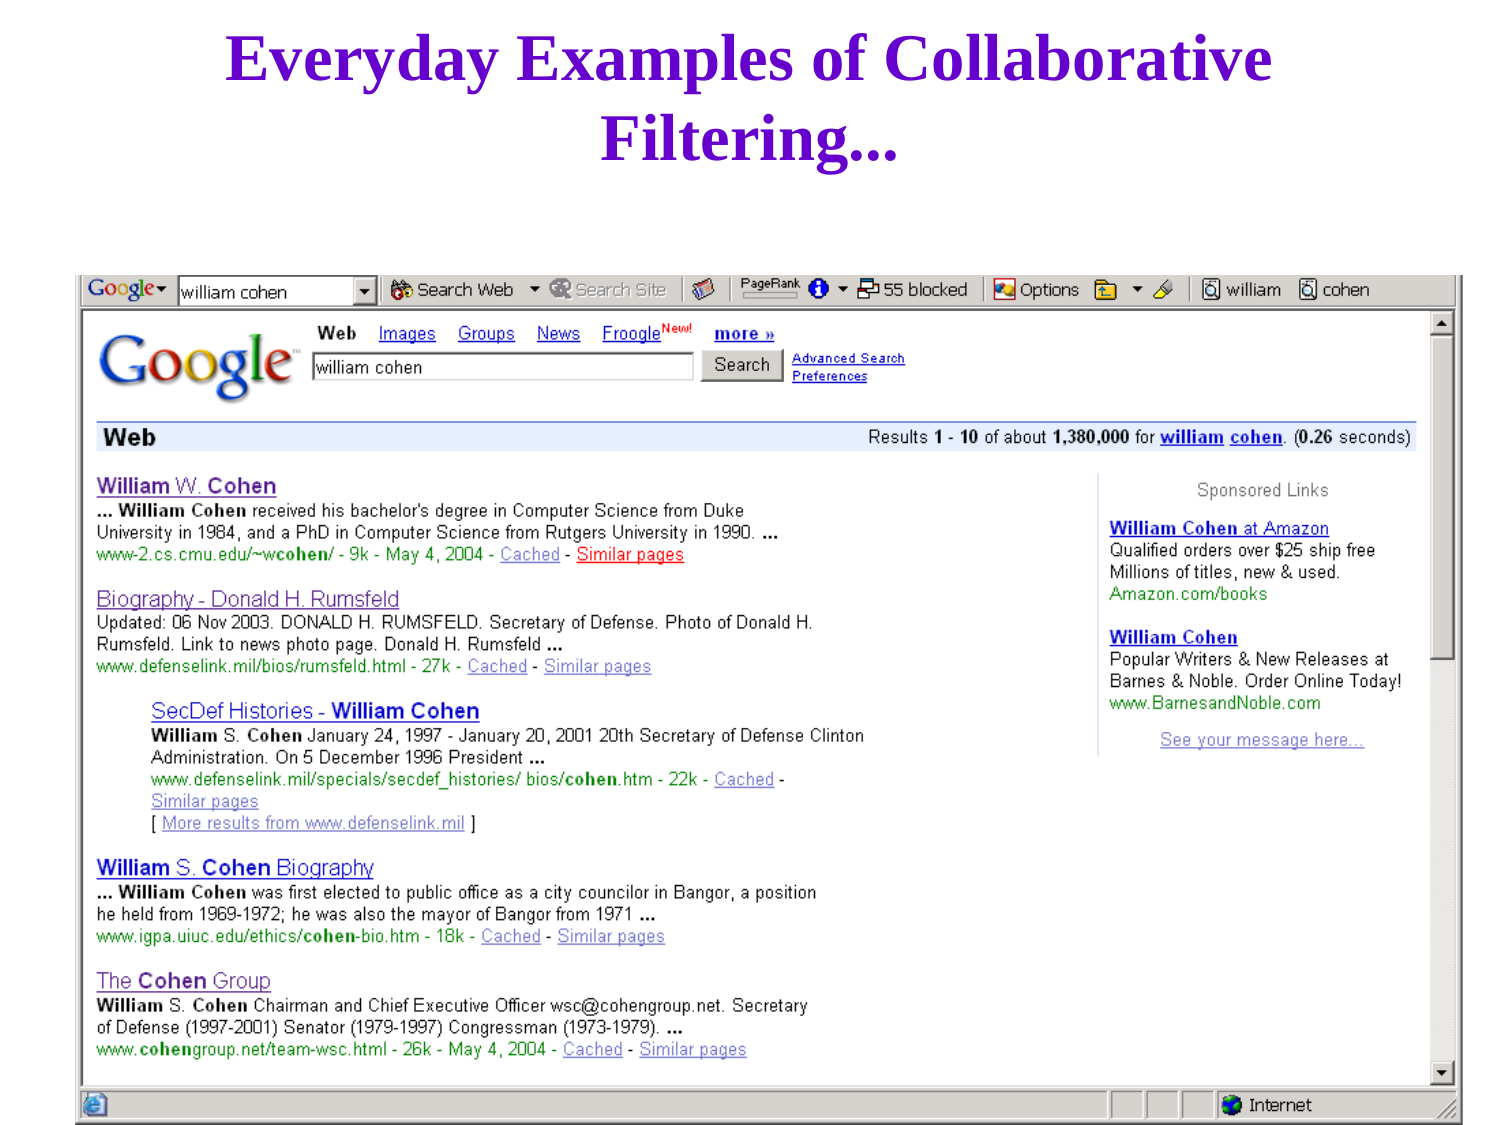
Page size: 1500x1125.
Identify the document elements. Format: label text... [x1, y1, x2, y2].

title Everyday Examples of Collaborative Filtering... [112, 0, 1388, 188]
picture [75, 275, 1463, 1125]
